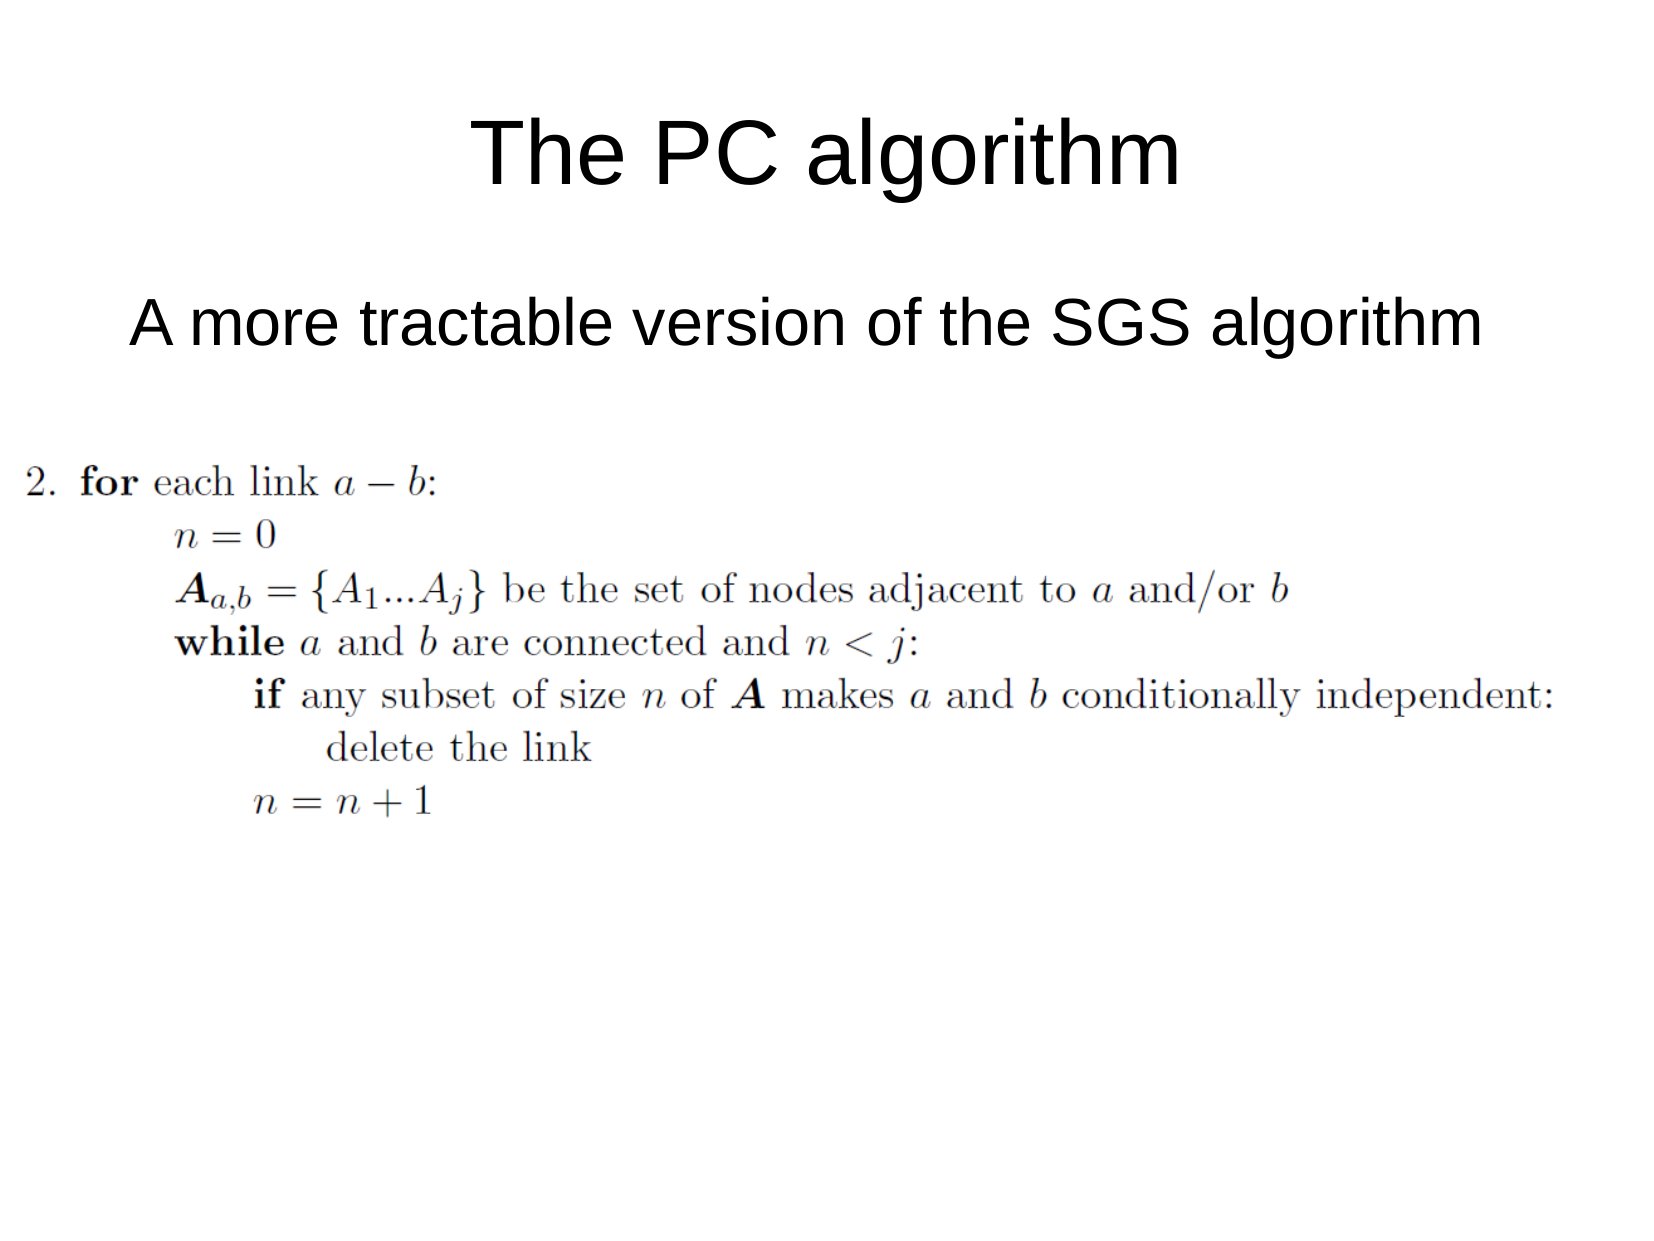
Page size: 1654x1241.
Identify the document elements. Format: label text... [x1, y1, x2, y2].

list A more tractable version of the SGS algorithm [59, 284, 1548, 438]
title The PC algorithm [82, 49, 1571, 257]
picture [0, 445, 1654, 848]
